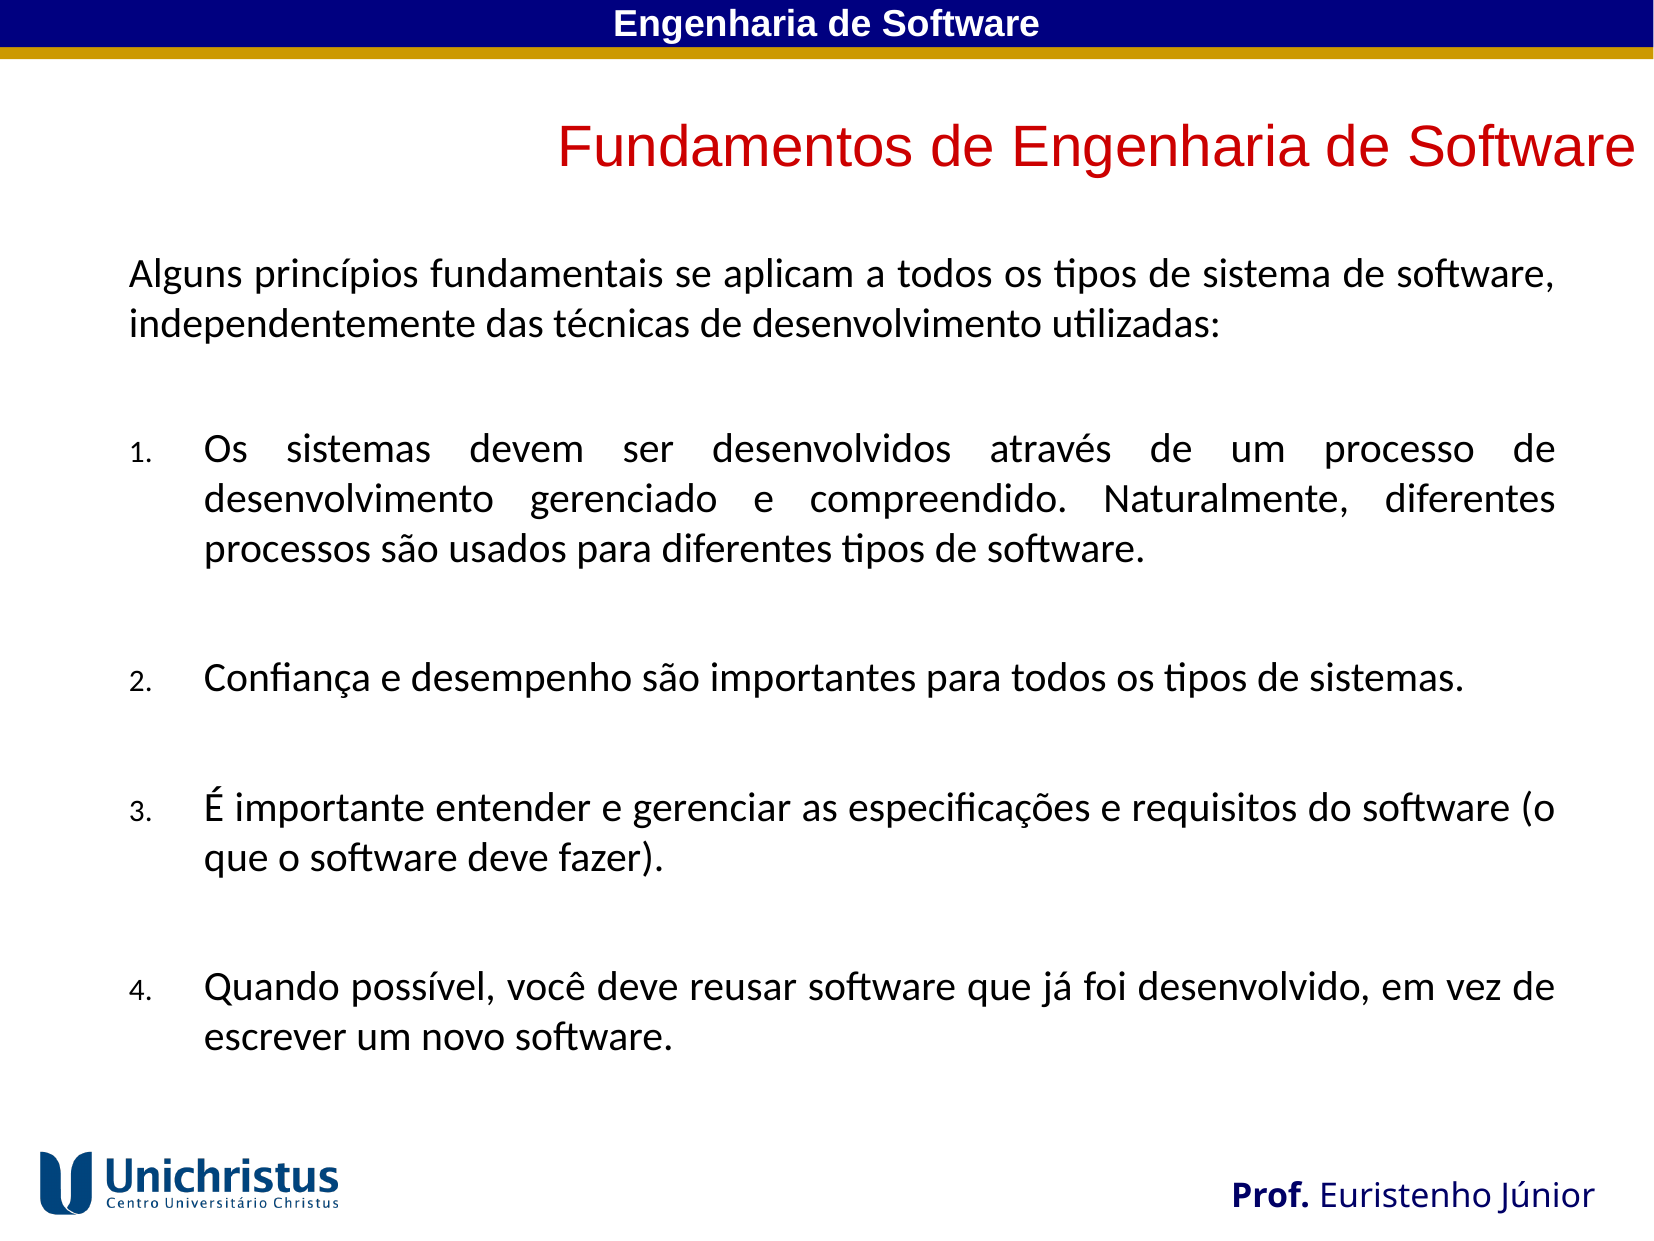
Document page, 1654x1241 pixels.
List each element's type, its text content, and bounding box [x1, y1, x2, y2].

text_box Fundamentos de Engenharia de Software [542, 106, 1654, 213]
text_box Engenharia de Software [0, 0, 1654, 48]
text_box [0, 48, 1654, 60]
picture [35, 1148, 343, 1217]
text_box Prof. Euristenho Júnior [1216, 1163, 1654, 1224]
list Alguns princípios fundamentais se aplicam a todos os tipos de sistema de software, independentemente das técnicas de desenvolvimento utilizadas: Os sistemas devem ser desenvolvidos através de um processo de desenvolvimento gerenciado e compreendido. Naturalmente, diferentes processos são usados para diferentes tipos de software. Confiança e desempenho são importantes para todos os tipos de sistemas. É importante entender e gerenciar as especificações e requisitos do software (o que o software deve fazer). Quando possível, você deve reusar software que já foi desenvolvido, em vez de escrever um novo software. [114, 238, 1571, 1066]
